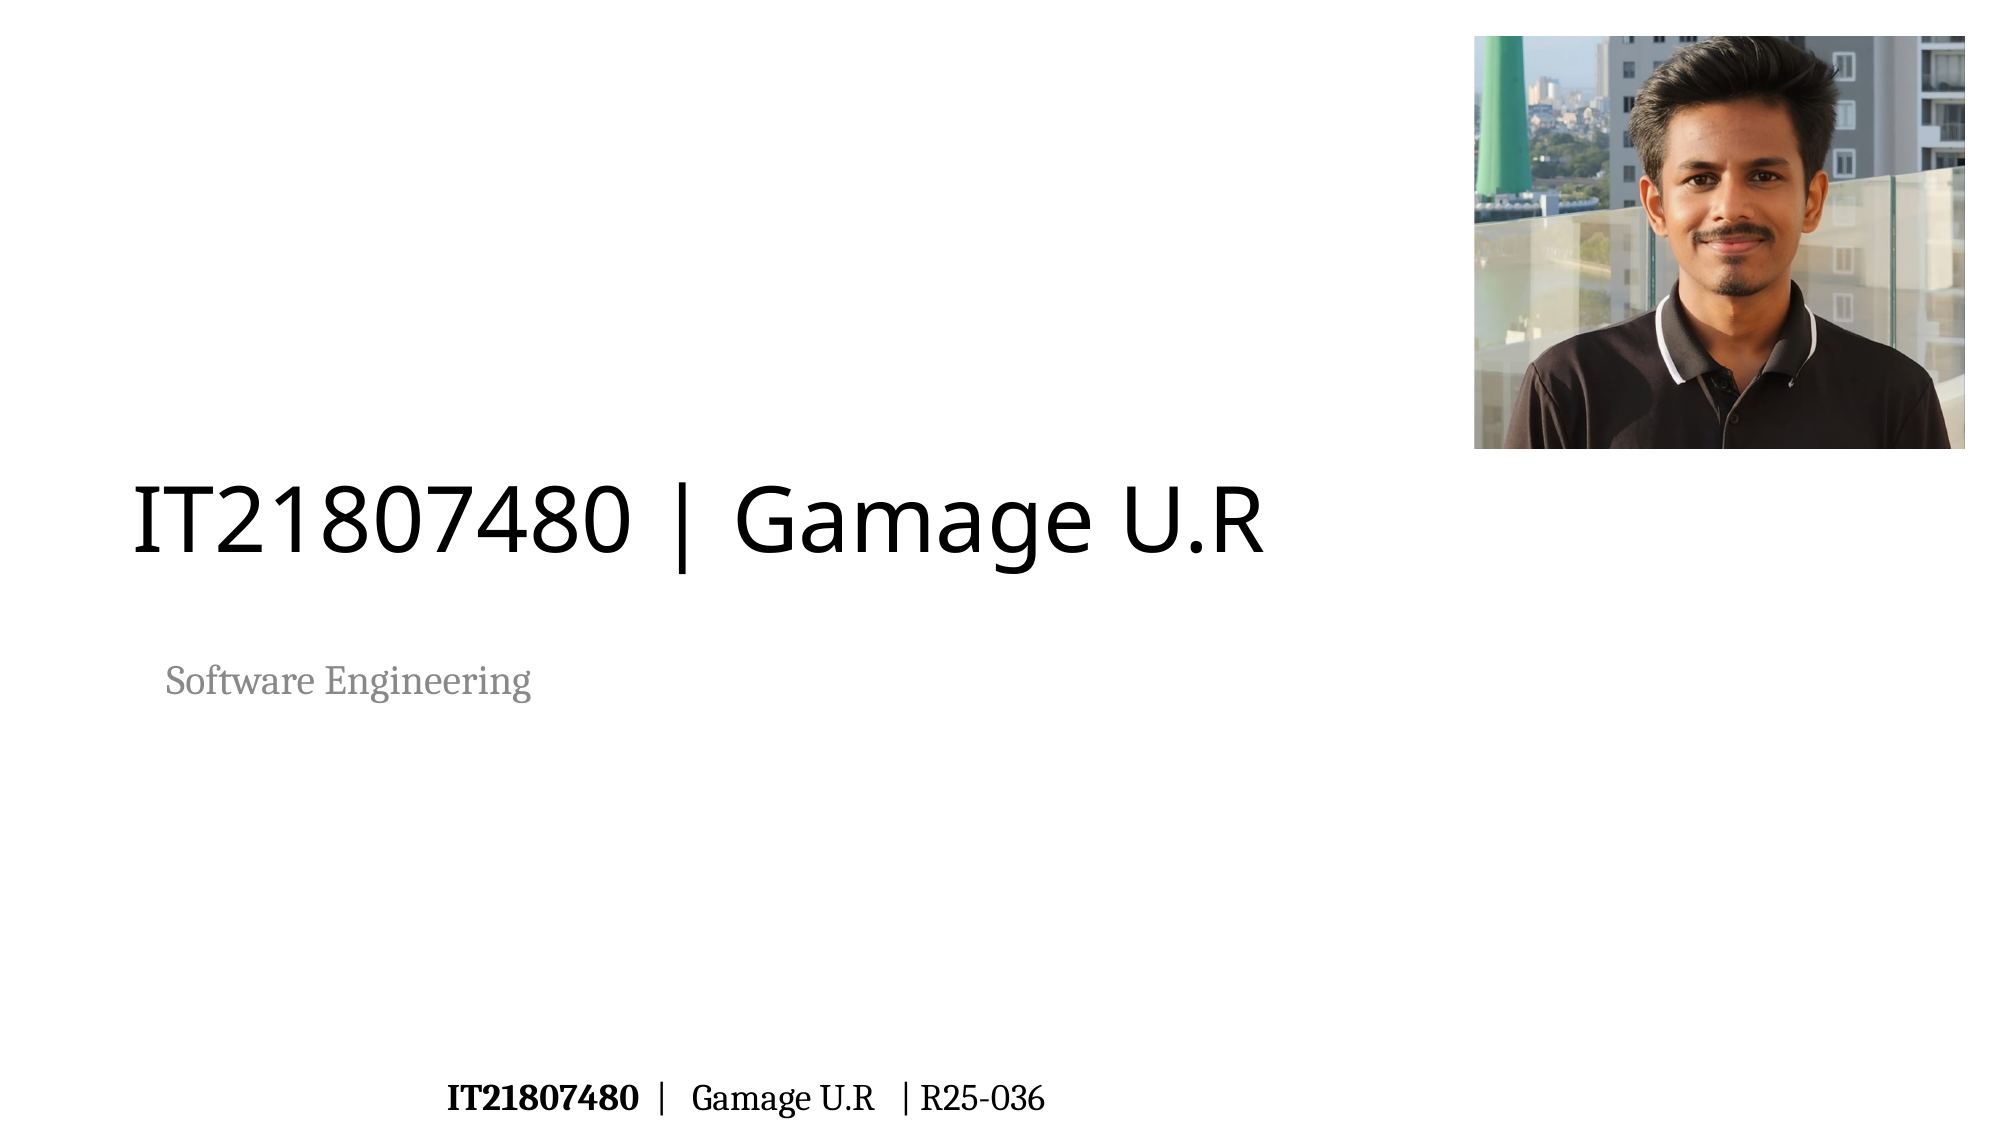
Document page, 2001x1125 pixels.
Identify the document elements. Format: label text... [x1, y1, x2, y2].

title IT21807480 | Gamage U.R [0, 403, 1550, 627]
picture [1474, 36, 1965, 449]
text_box IT21807480 | Gamage U.R | R25-036 [432, 1065, 1550, 1125]
text_box Software Engineering [151, 645, 1852, 764]
